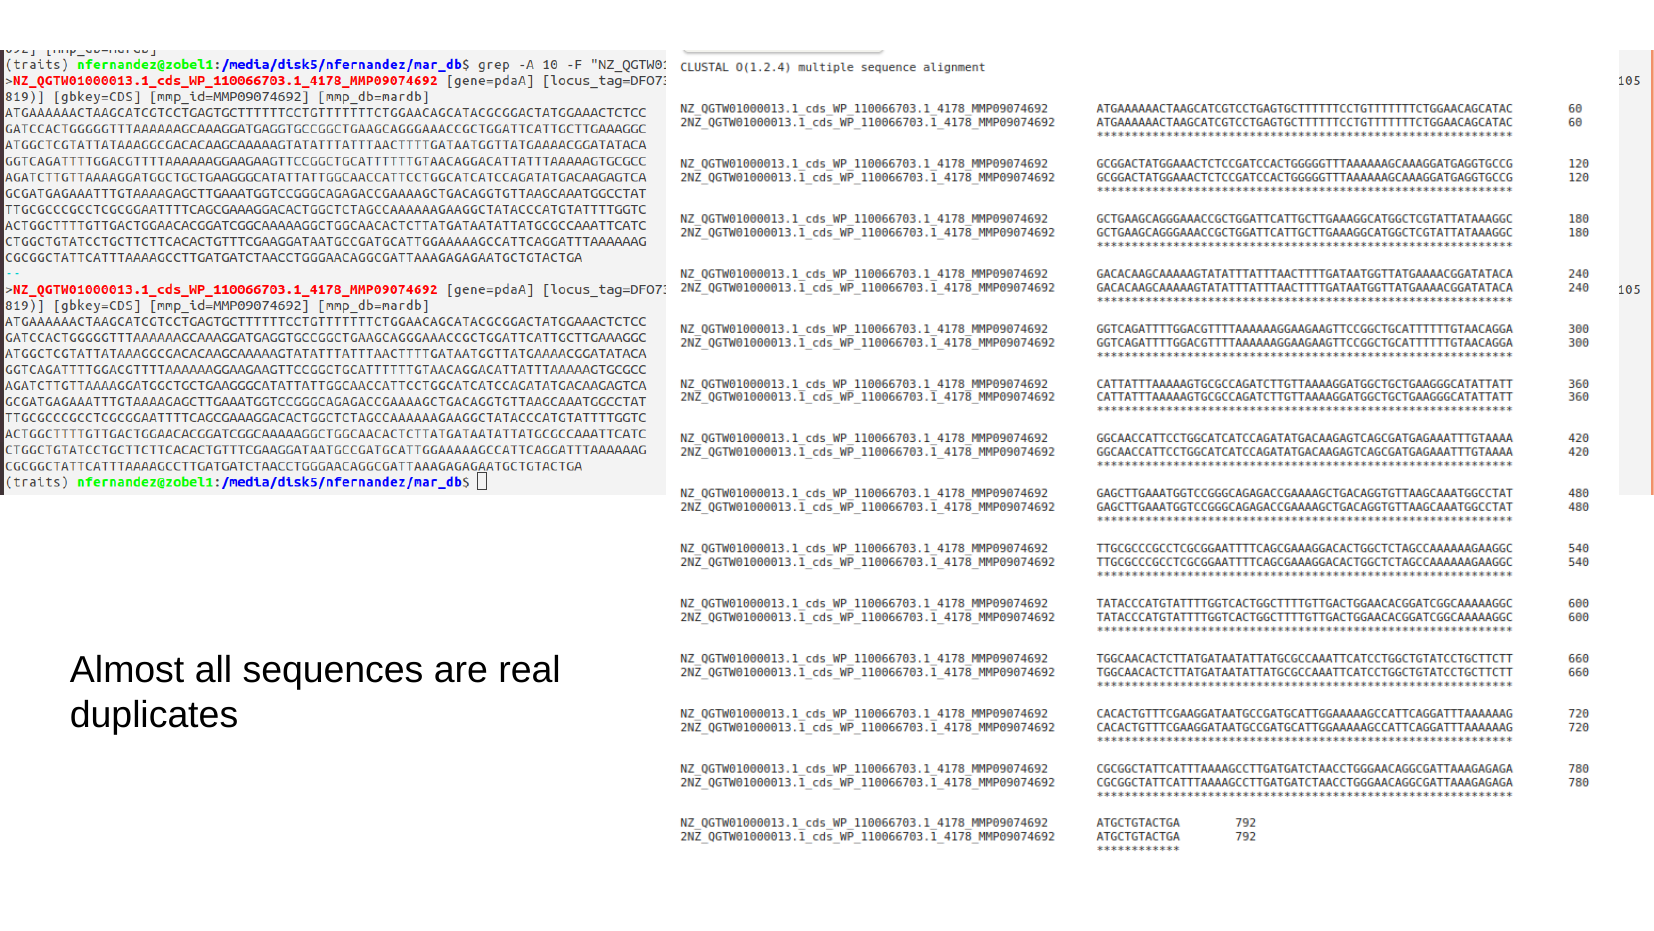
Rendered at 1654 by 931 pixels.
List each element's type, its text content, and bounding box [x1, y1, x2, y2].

text_box Almost all sequences are real duplicates [55, 637, 593, 744]
picture [0, 50, 1654, 886]
